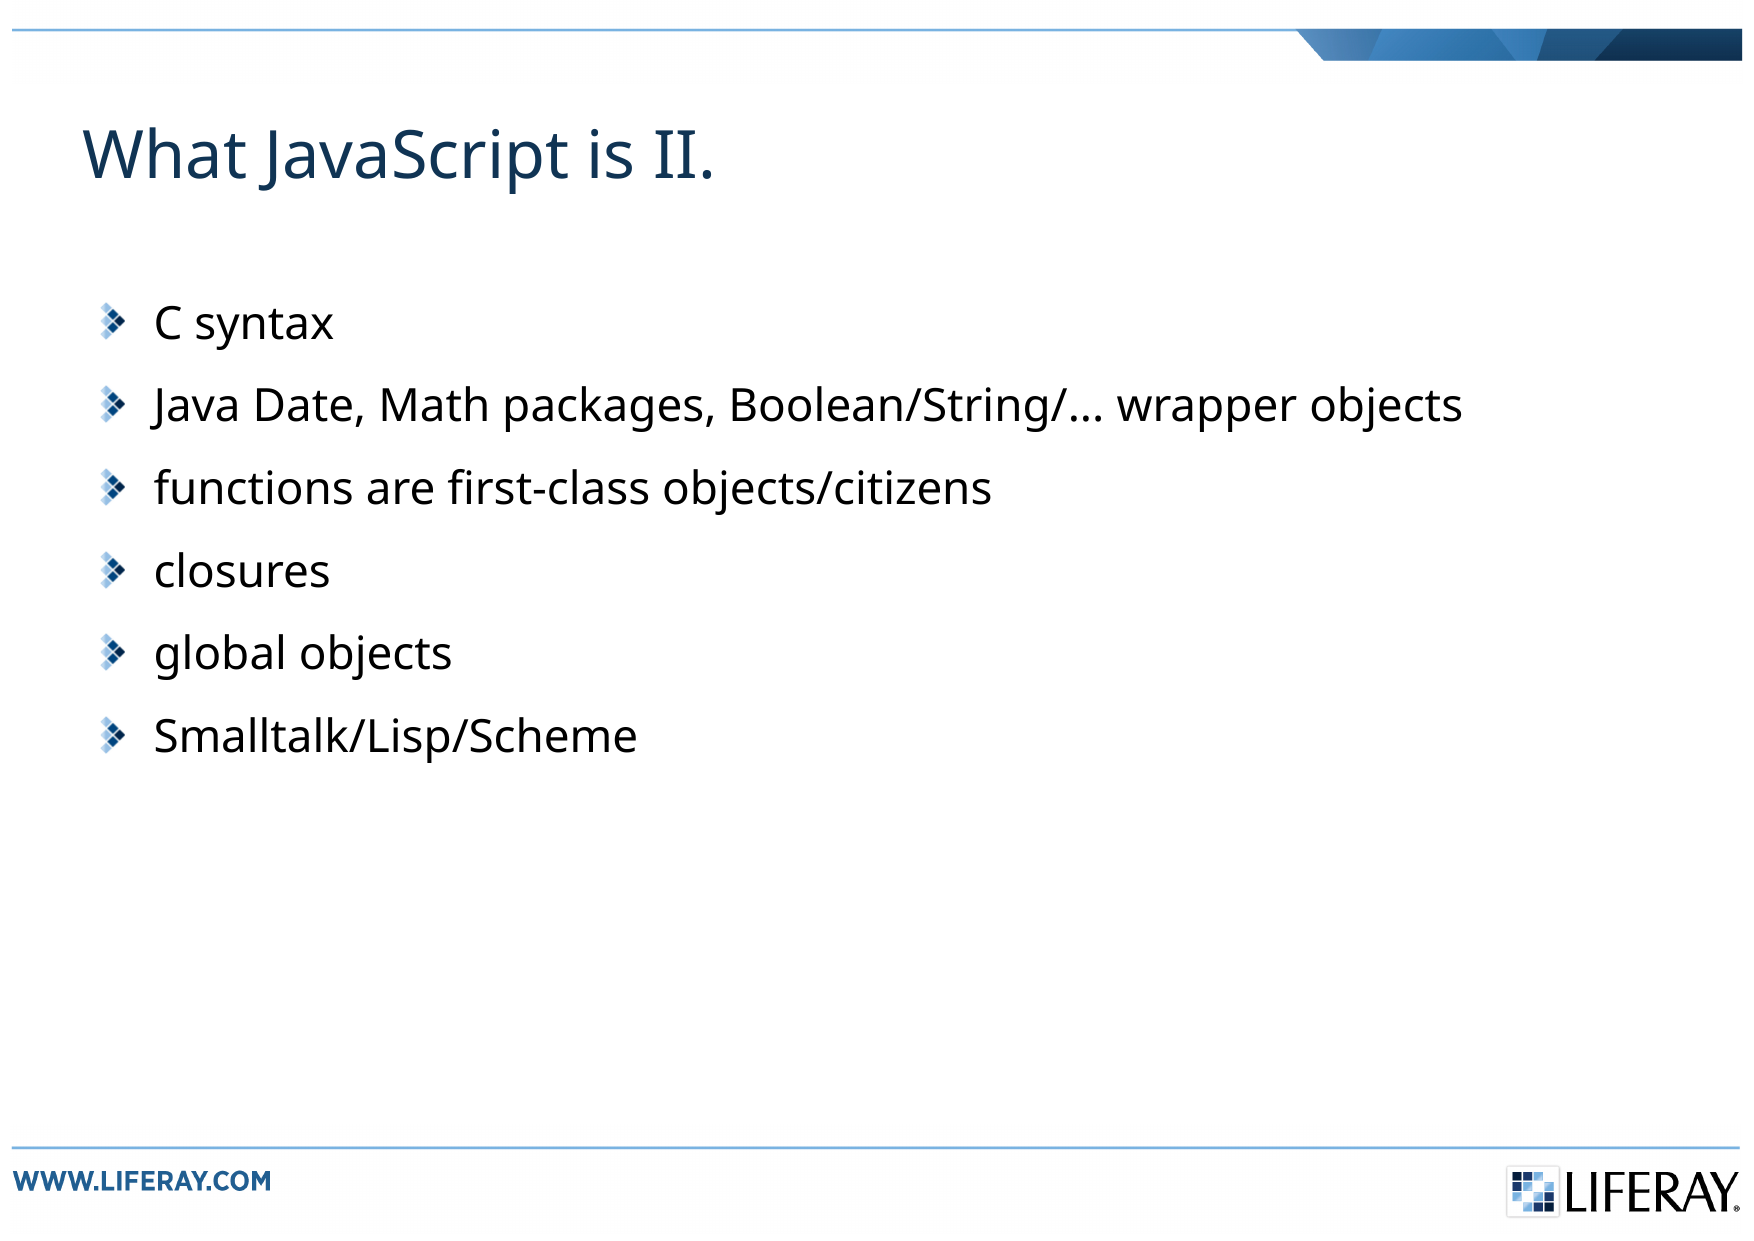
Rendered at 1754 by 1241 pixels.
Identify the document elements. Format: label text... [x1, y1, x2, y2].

list C syntax Java Date, Math packages, Boolean/String/... wrapper objects functions are first-class objects/citizens closures global objects Smalltalk/Lisp/Scheme [82, 290, 1571, 1027]
title What JavaScript is II. [82, 49, 1571, 257]
picture [12, 0, 1743, 84]
picture [10, 1124, 1741, 1234]
